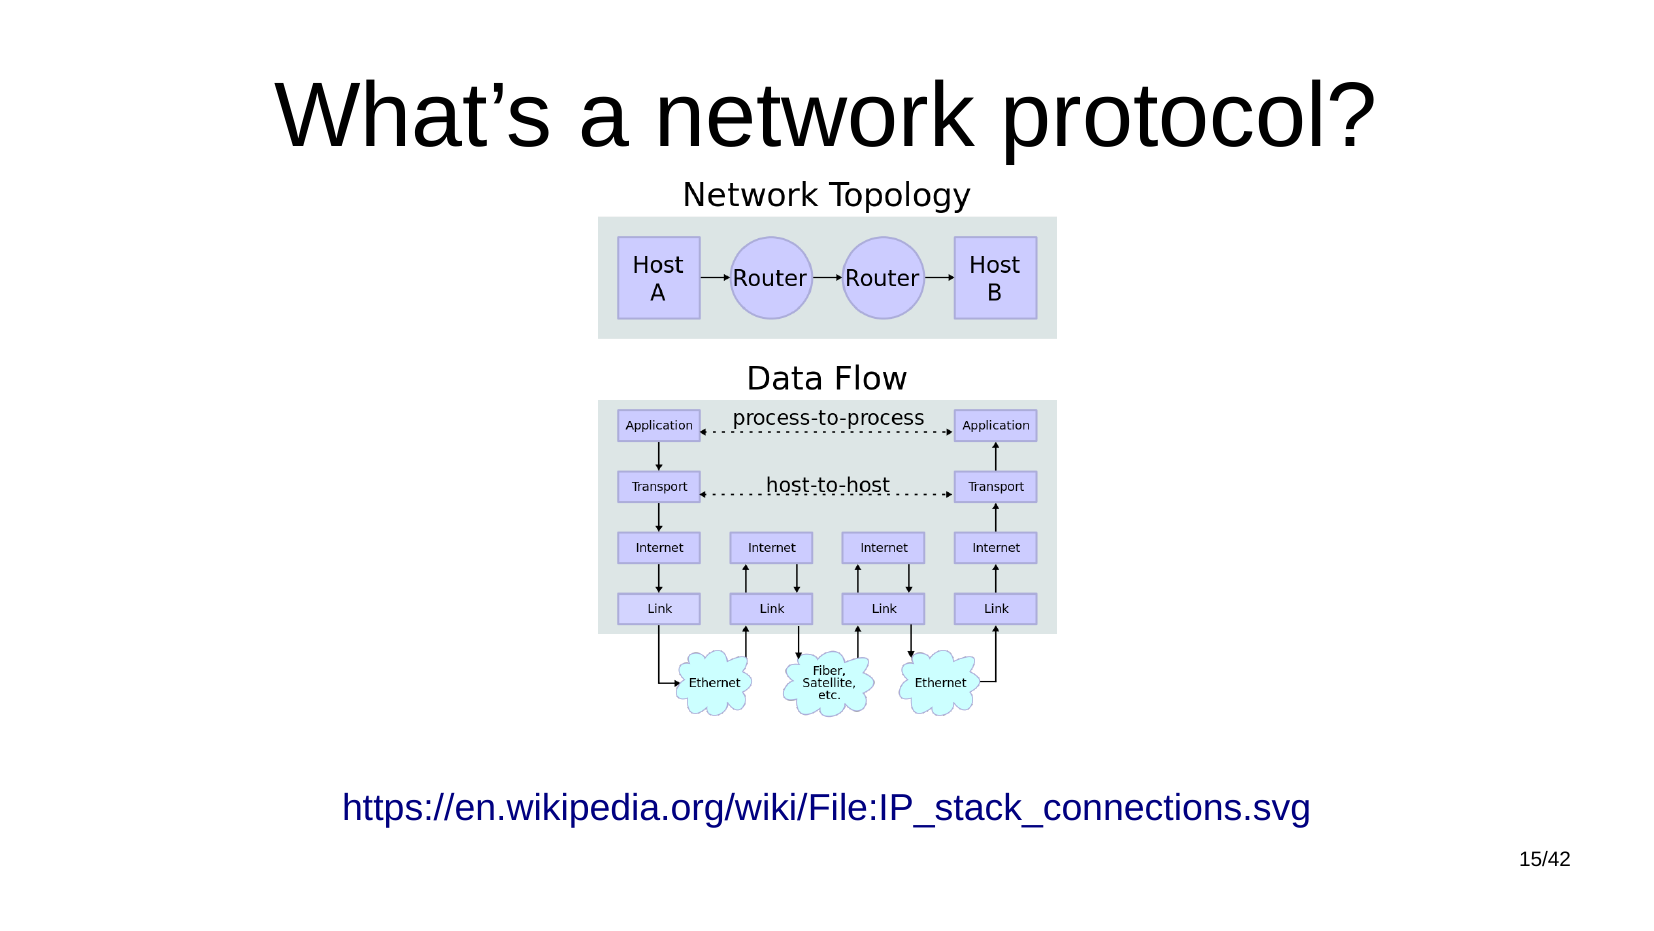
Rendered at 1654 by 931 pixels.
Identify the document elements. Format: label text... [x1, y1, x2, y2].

text_box https://en.wikipedia.org/wiki/File:IP_stack_connections.svg [327, 779, 1327, 837]
picture [577, 165, 1077, 756]
title What’s a network protocol? [82, 37, 1571, 193]
